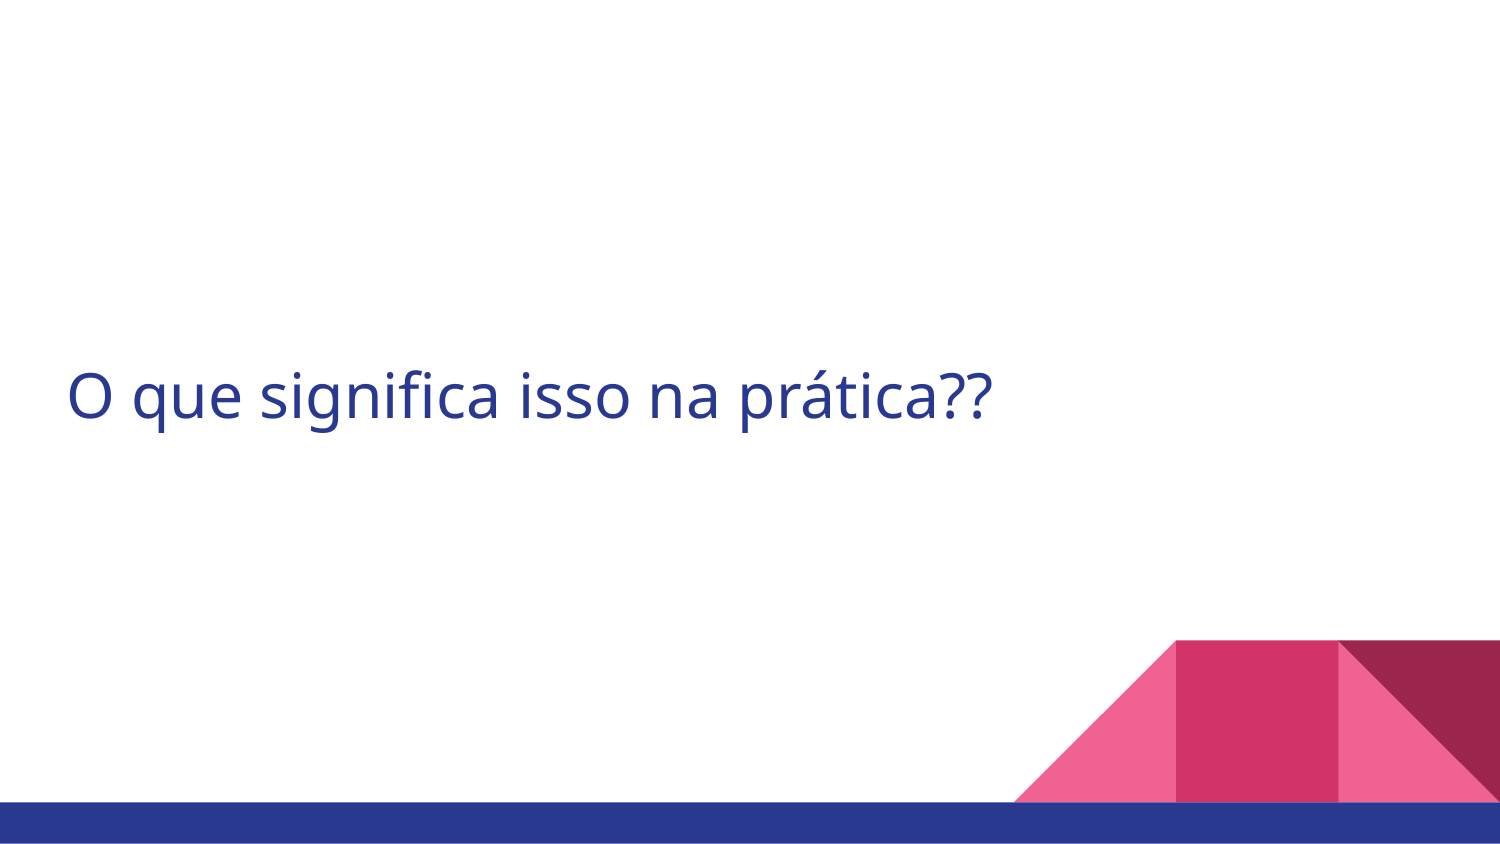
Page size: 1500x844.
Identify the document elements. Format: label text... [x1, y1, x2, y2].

title O que significa isso na prática?? [51, 341, 1449, 442]
